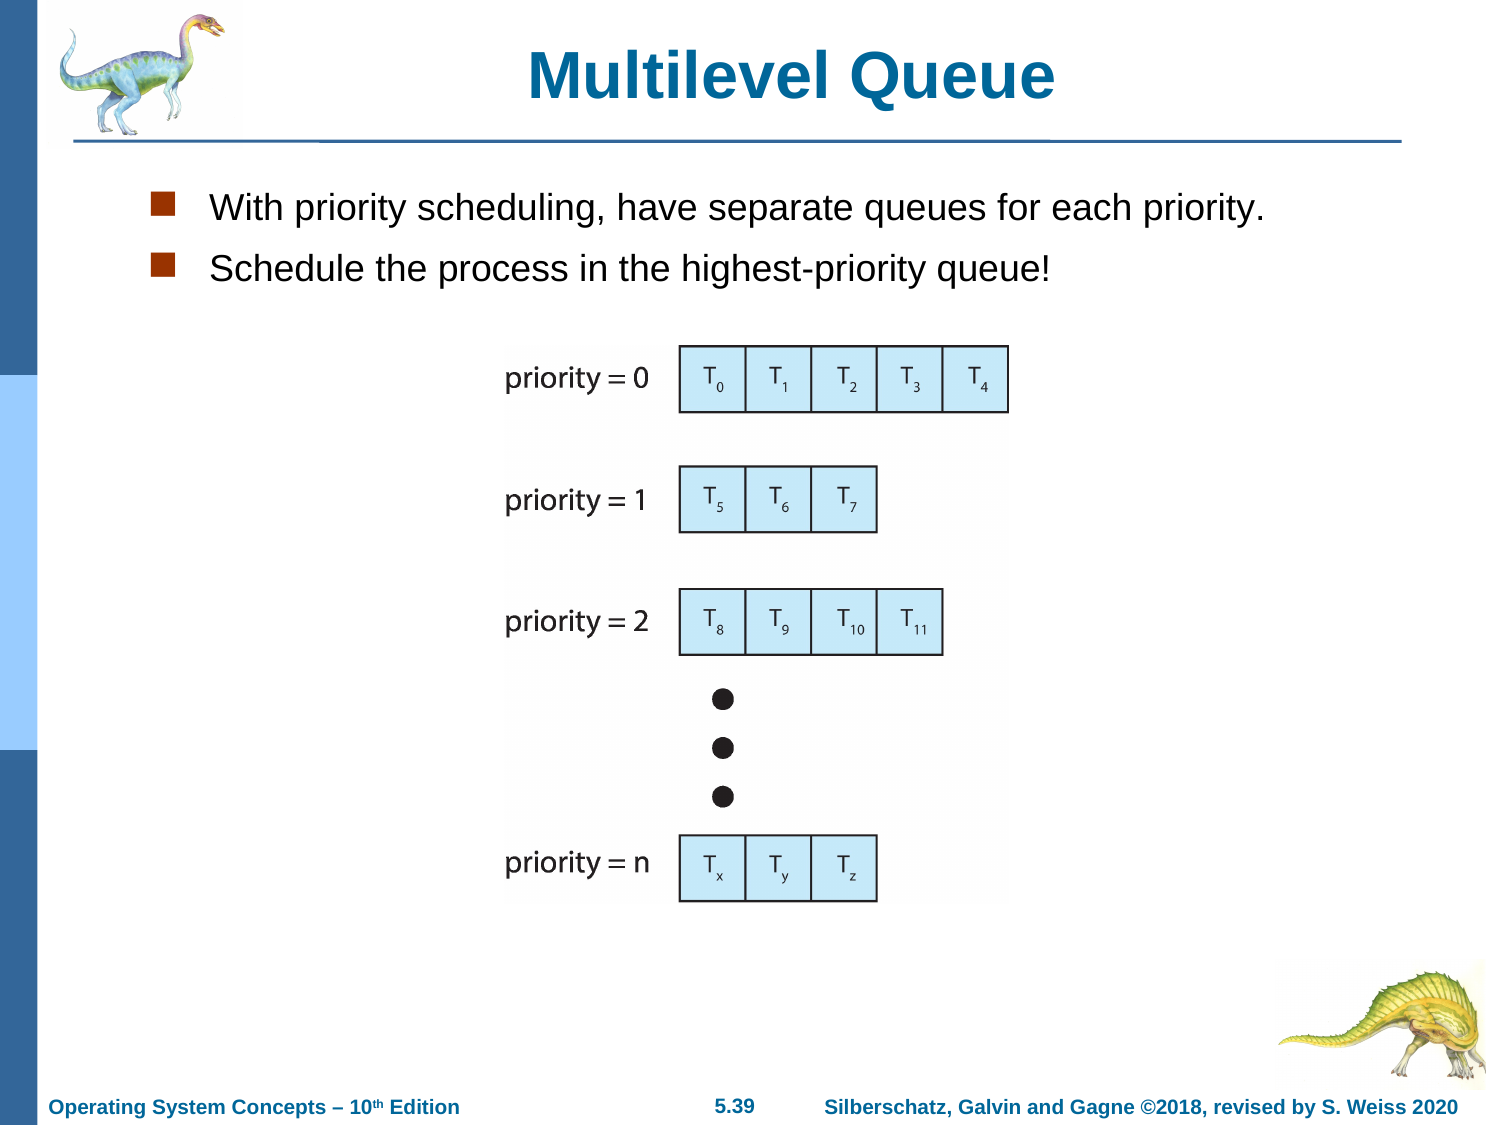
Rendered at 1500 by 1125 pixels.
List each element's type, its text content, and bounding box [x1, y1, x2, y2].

picture [504, 345, 1009, 904]
picture [1141, 1099, 1149, 1104]
picture [46, 0, 243, 149]
text_box With priority scheduling, have separate queues for each priority. Schedule the process in the highest-priority queue! [138, 175, 1375, 1032]
picture [1275, 959, 1486, 1090]
text_box Multilevel Queue [159, 25, 1426, 120]
